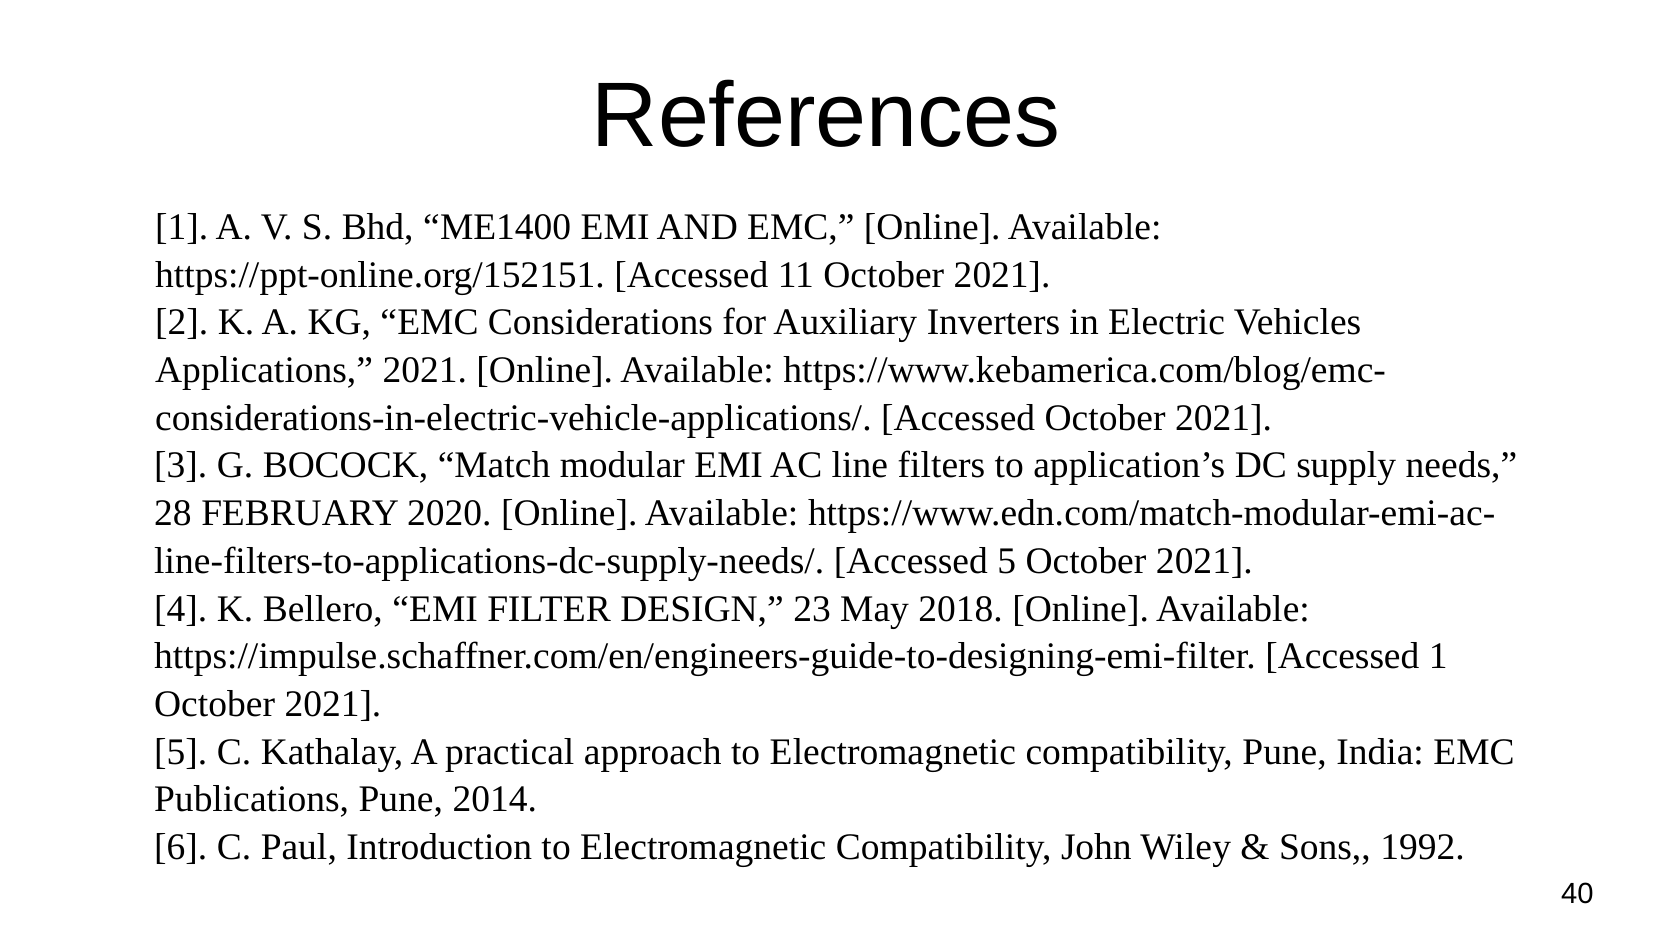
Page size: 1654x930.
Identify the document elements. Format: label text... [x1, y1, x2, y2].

title References [82, 37, 1571, 193]
text_box [1]. A. V. S. Bhd, “ME1400 EMI AND EMC,” [Online]. Available: https://ppt-online.org/152151. [Accessed 11 October 2021]. [2]. K. A. KG, “EMC Considerations for Auxiliary Inverters in Electric Vehicles Applications,” 2021. [Online]. Available: https://www.kebamerica.com/blog/emc-considerations-in-electric-vehicle-applications/. [Accessed October 2021]. [3]. G. BOCOCK, “Match modular EMI AC line filters to application’s DC supply needs,” 28 FEBRUARY 2020. [Online]. Available: https://www.edn.com/match-modular-emi-ac-line-filters-to-applications-dc-supply-needs/. [Accessed 5 October 2021]. [4]. K. Bellero, “EMI FILTER DESIGN,” 23 May 2018. [Online]. Available: https://impulse.schaffner.com/en/engineers-guide-to-designing-emi-filter. [Accessed 1 October 2021]. [5]. C. Kathalay, A practical approach to Electromagnetic compatibility, Pune, India: EMC Publications, Pune, 2014. [6]. C. Paul, Introduction to Electromagnetic Compatibility, John Wiley & Sons,, 1992. [104, 192, 1560, 923]
text_box <number> [1546, 870, 1653, 926]
